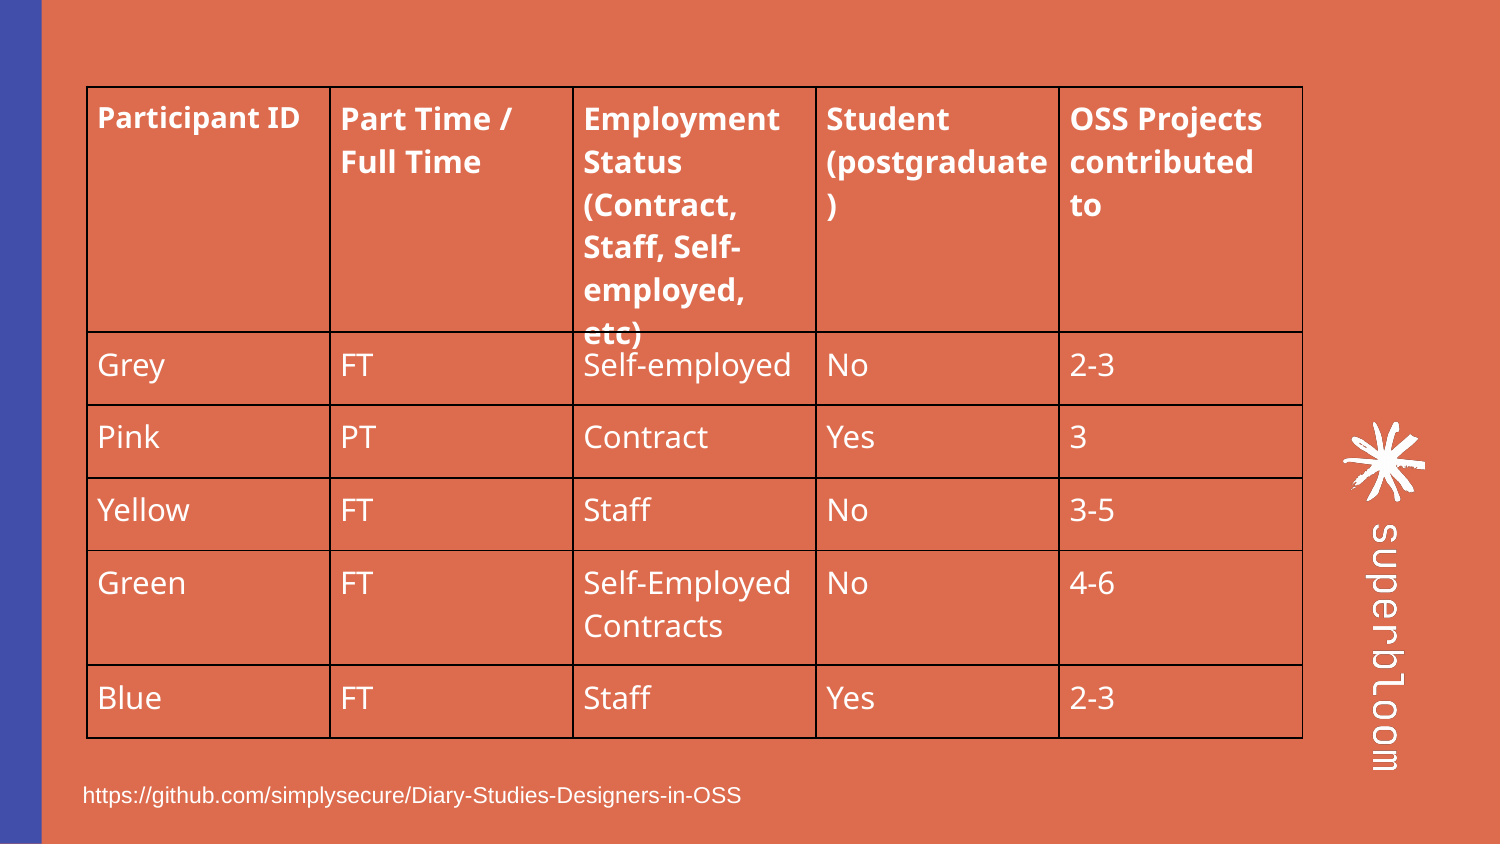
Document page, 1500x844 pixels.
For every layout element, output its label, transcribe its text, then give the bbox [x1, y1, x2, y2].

table_cell Self-Employed Contracts [574, 551, 815, 664]
table_cell 3-5 [1060, 479, 1302, 550]
table_cell Green [88, 551, 329, 664]
table_cell FT [331, 551, 572, 664]
table_cell 3 [1060, 406, 1302, 477]
table_header Employment Status (Contract, Staff, Self-employed, etc) [574, 88, 815, 331]
table_header Student (postgraduate) [817, 88, 1058, 331]
table_cell Yellow [88, 479, 329, 550]
table_cell No [817, 333, 1058, 404]
table_cell Pink [88, 406, 329, 477]
table_cell FT [331, 333, 572, 404]
table_cell Staff [574, 666, 815, 737]
table_header Part Time / Full Time [331, 88, 572, 331]
table_cell Blue [88, 666, 329, 737]
text_box https://github.com/simplysecure/Diary-Studies-Designers-in-OSS [67, 765, 786, 824]
table_cell FT [331, 666, 572, 737]
table_cell No [817, 551, 1058, 664]
table_cell 2-3 [1060, 333, 1302, 404]
table_cell No [817, 479, 1058, 550]
table_cell Contract [574, 406, 815, 477]
picture [1343, 421, 1426, 770]
table_cell 4-6 [1060, 551, 1302, 664]
table_cell Grey [88, 333, 329, 404]
table_cell PT [331, 406, 572, 477]
table_header Participant ID [88, 88, 329, 331]
table_cell FT [331, 479, 572, 550]
table_cell Yes [817, 406, 1058, 477]
table_cell Staff [574, 479, 815, 550]
table_cell 2-3 [1060, 666, 1302, 737]
table_cell Self-employed [574, 333, 815, 404]
table_header OSS Projects contributed to [1060, 88, 1302, 331]
table_cell Yes [817, 666, 1058, 737]
